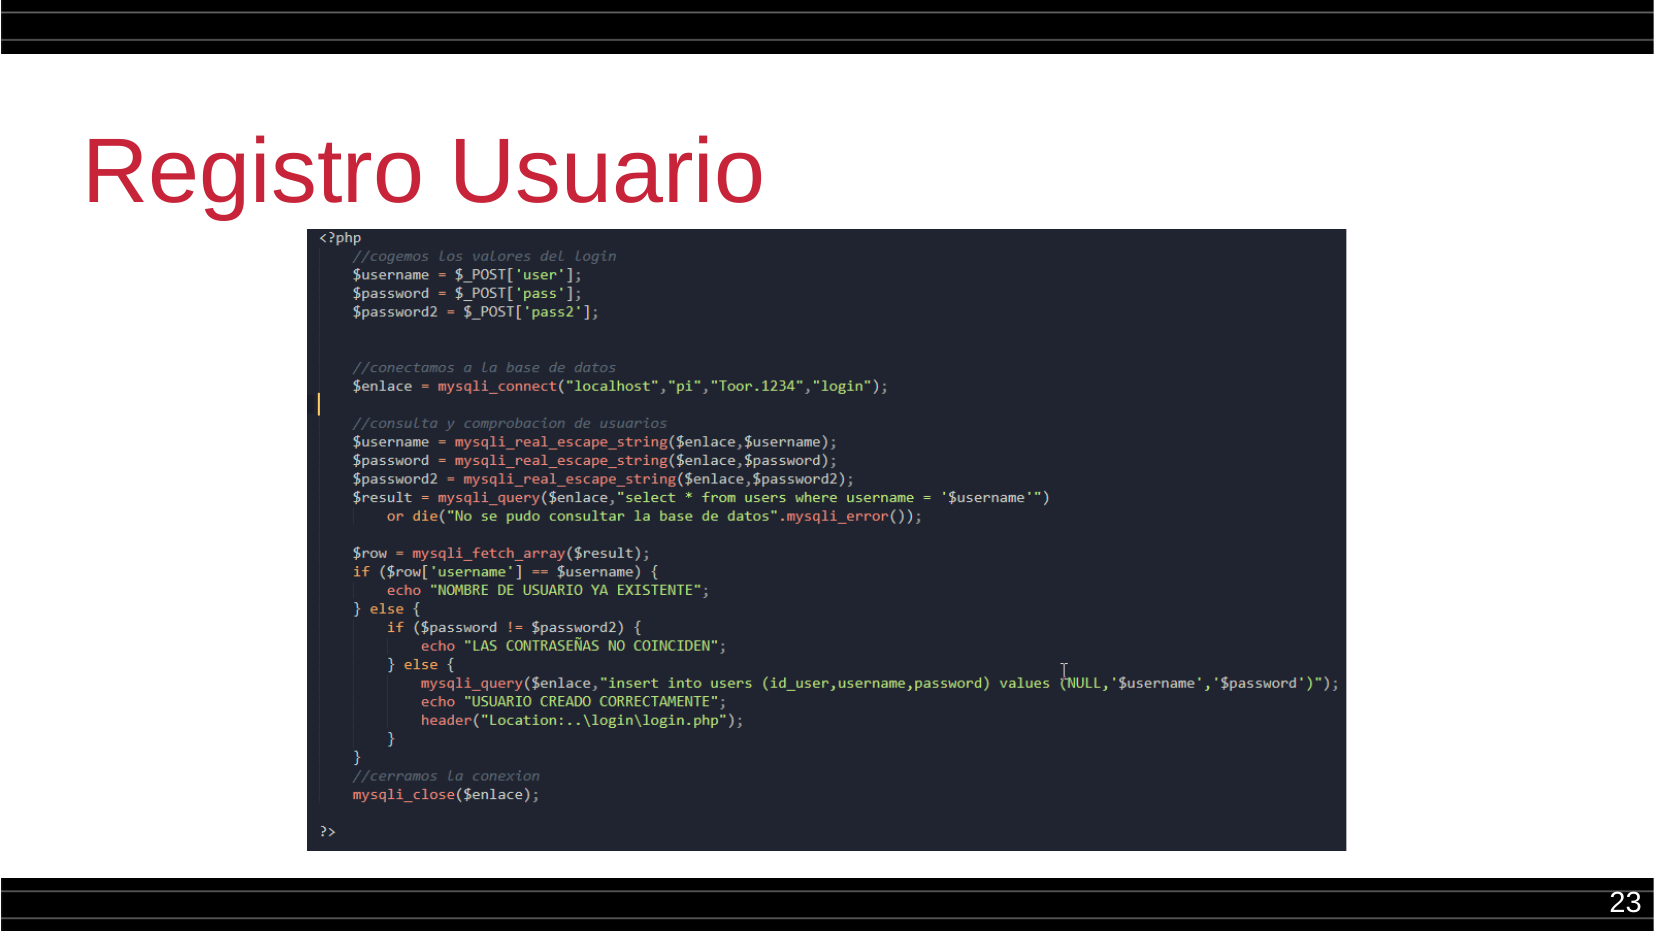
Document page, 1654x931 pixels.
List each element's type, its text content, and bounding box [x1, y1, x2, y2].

picture [1, 878, 1654, 931]
picture [1, 0, 1654, 54]
title Registro Usuario [82, 92, 1571, 249]
picture [307, 229, 1347, 851]
